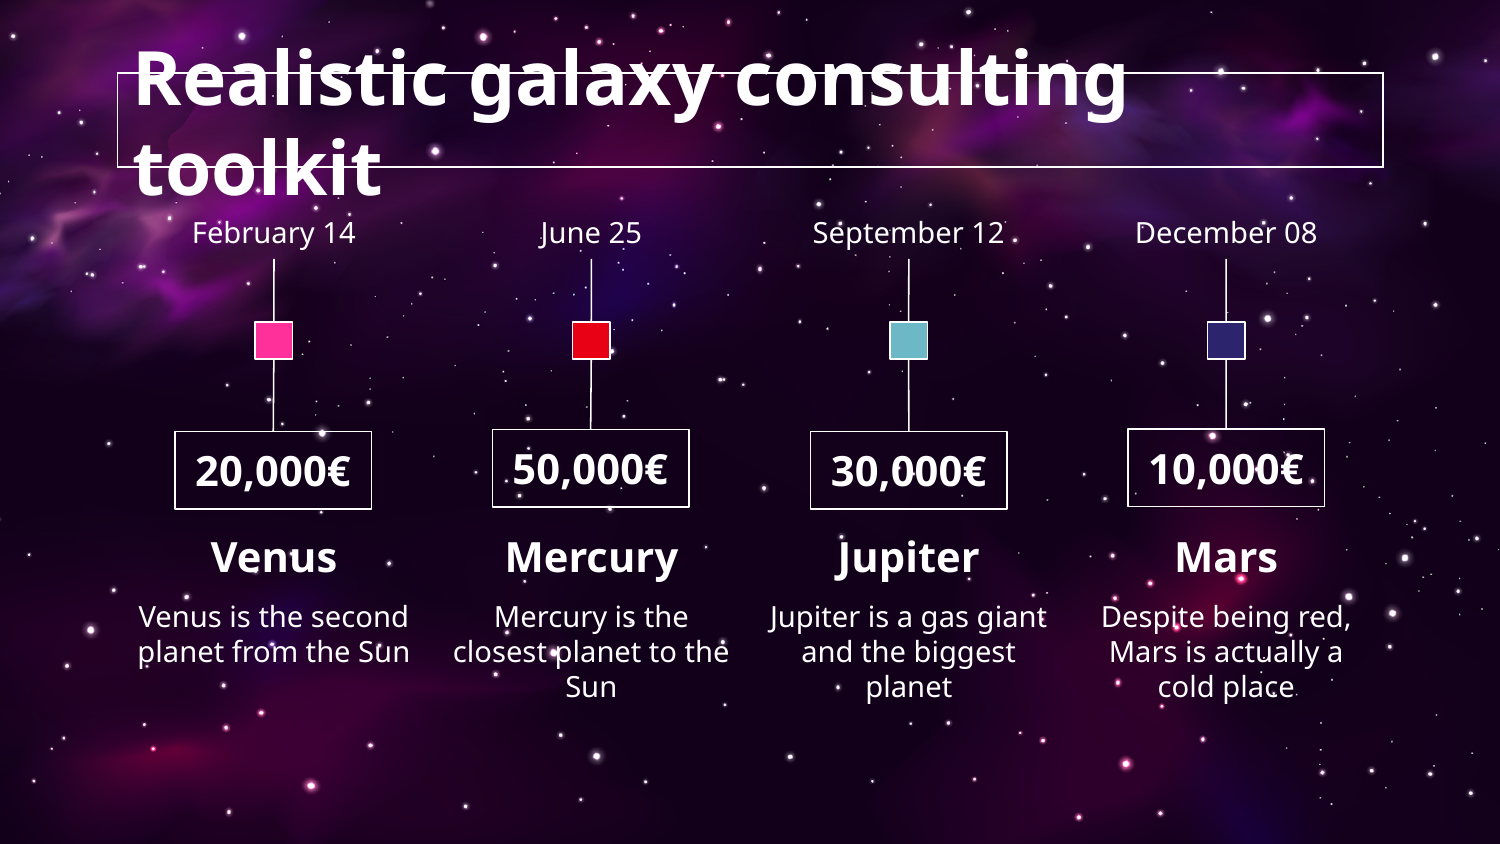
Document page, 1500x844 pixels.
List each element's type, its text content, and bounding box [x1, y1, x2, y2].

text_box February 14 [117, 199, 431, 259]
text_box 30,000€ [810, 431, 1008, 509]
text_box Despite being red, Mars is actually a cold place [1069, 583, 1384, 717]
text_box [255, 321, 293, 360]
text_box Jupiter is a gas giant and the biggest planet [751, 583, 1066, 717]
text_box Venus is the second planet from the Sun [117, 583, 431, 717]
text_box Mercury is the closest planet to the Sun [434, 583, 749, 717]
text_box [890, 321, 928, 360]
text_box Venus [117, 536, 431, 583]
title Realistic galaxy consulting toolkit [117, 72, 1383, 167]
text_box 20,000€ [175, 431, 372, 509]
text_box September 12 [751, 199, 1066, 259]
text_box [572, 321, 610, 360]
text_box Jupiter [751, 536, 1066, 583]
text_box [1207, 321, 1245, 360]
text_box 50,000€ [492, 429, 689, 507]
text_box Mercury [434, 536, 749, 583]
text_box 10,000€ [1127, 429, 1325, 507]
text_box December 08 [1069, 199, 1384, 259]
text_box June 25 [434, 199, 749, 259]
text_box Mars [1069, 536, 1384, 583]
picture [0, 0, 1500, 844]
